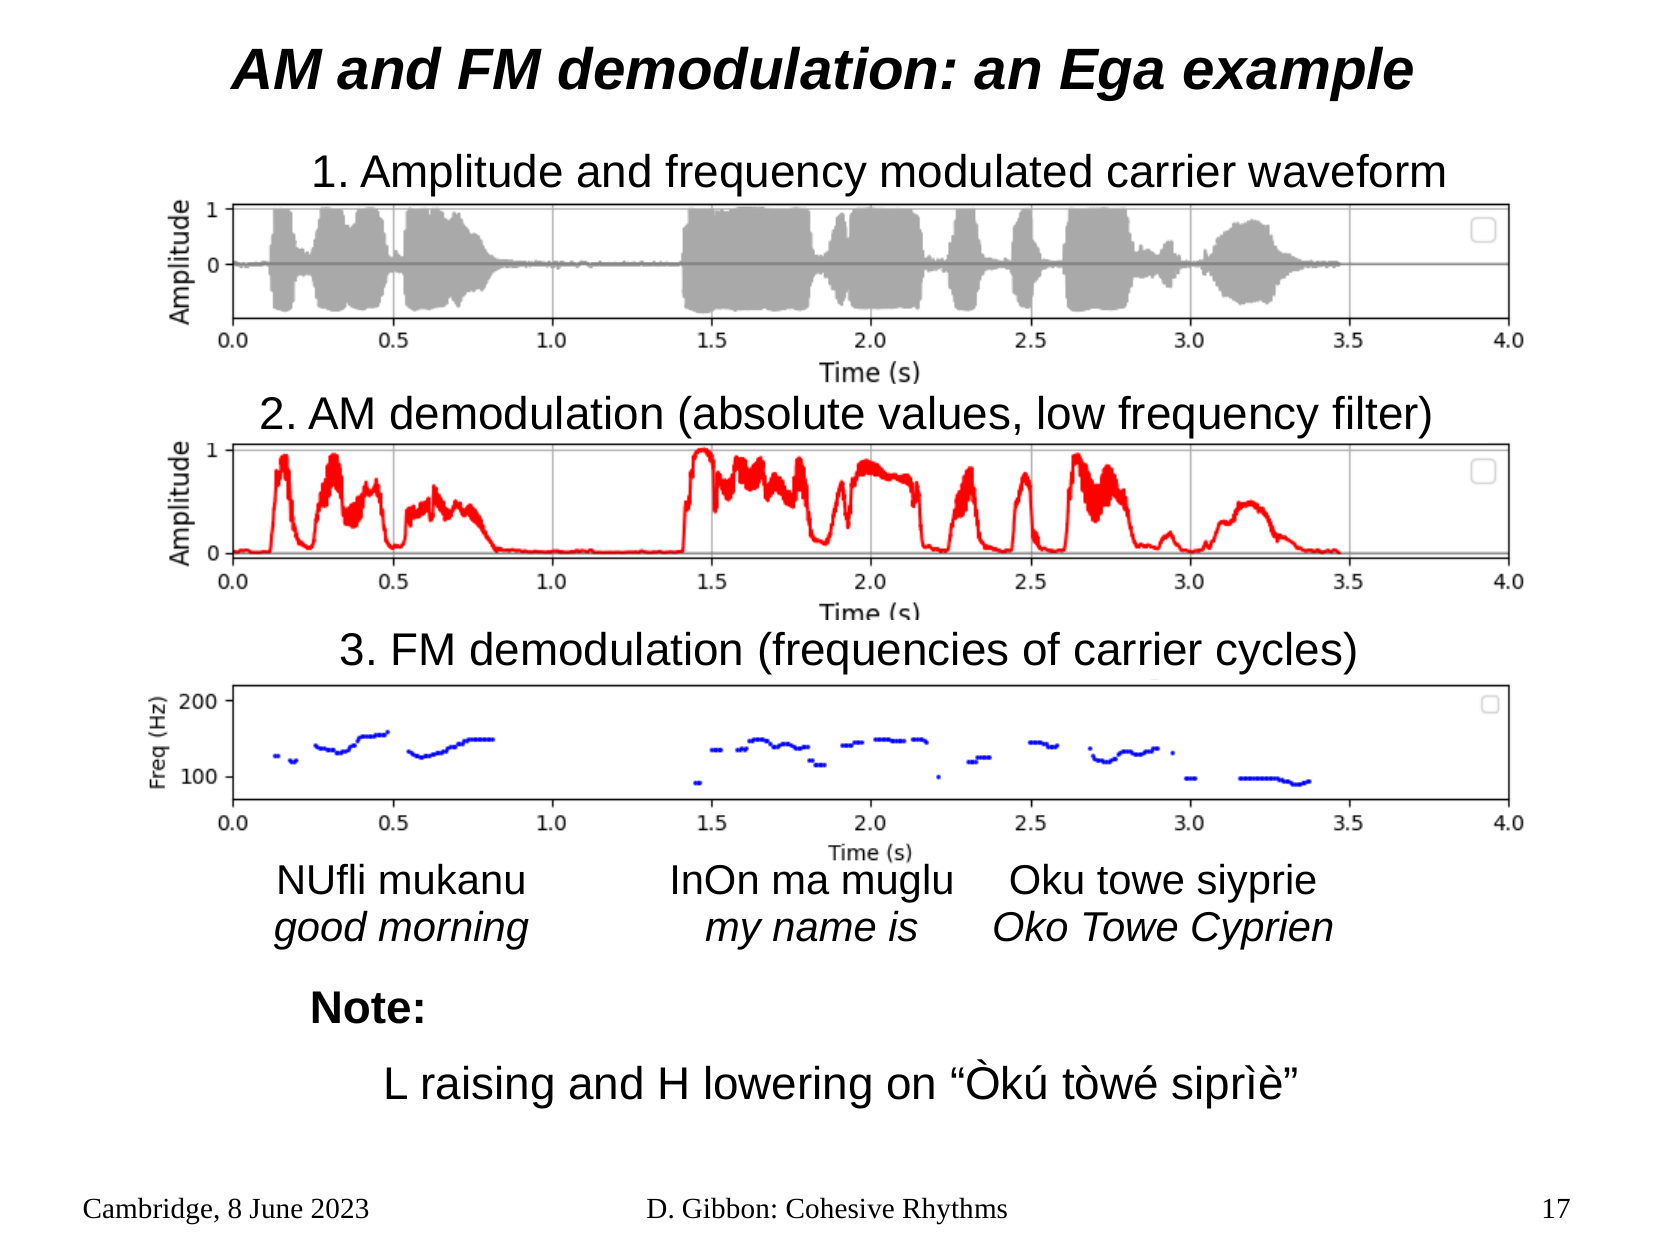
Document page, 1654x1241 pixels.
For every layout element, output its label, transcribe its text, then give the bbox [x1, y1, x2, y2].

picture [87, 147, 1588, 886]
title AM and FM demodulation: an Ega example [11, 19, 1636, 119]
text_box 1. Amplitude and frequency modulated carrier waveform [283, 141, 1477, 201]
text_box NUfli mukanu good morning [245, 849, 558, 958]
text_box Oku towe siyprie Oko Towe Cyprien [968, 849, 1359, 958]
text_box InOn ma muglu my name is [649, 849, 968, 958]
text_box 3. FM demodulation (frequencies of carrier cycles) [171, 620, 1529, 680]
text_box 2. AM demodulation (absolute values, low frequency filter) [206, 383, 1489, 443]
text_box Note: L raising and H lowering on “Òkú tòwé siprìè” [295, 974, 1625, 1183]
